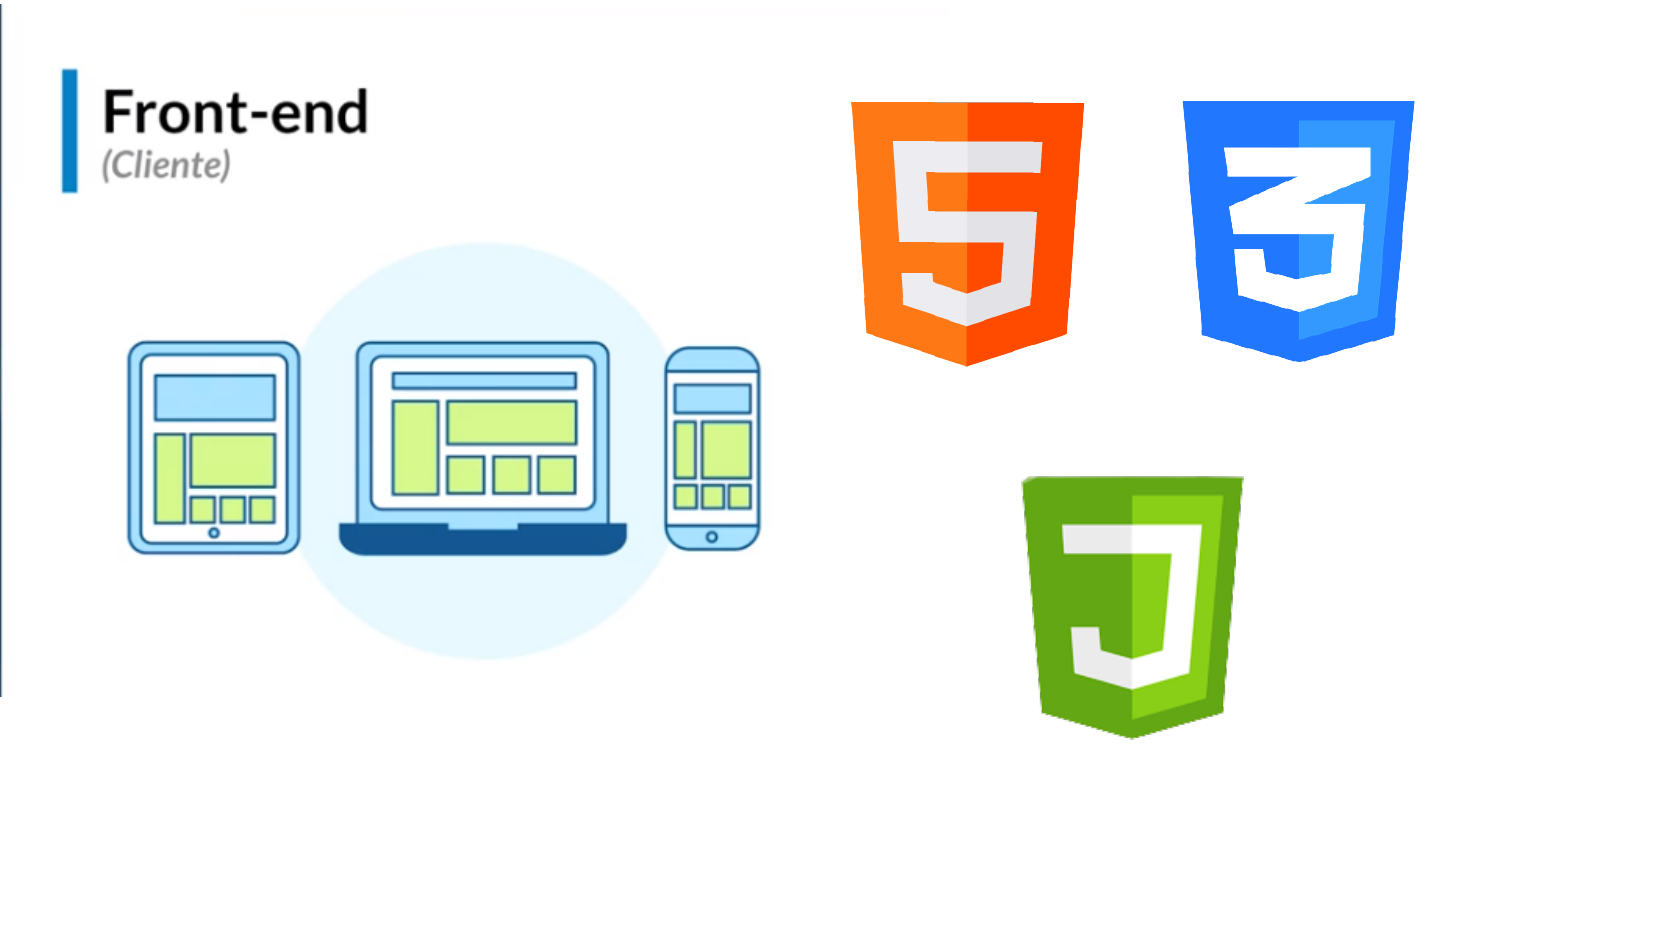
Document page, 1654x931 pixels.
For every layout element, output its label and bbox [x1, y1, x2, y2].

picture [0, 4, 1512, 756]
